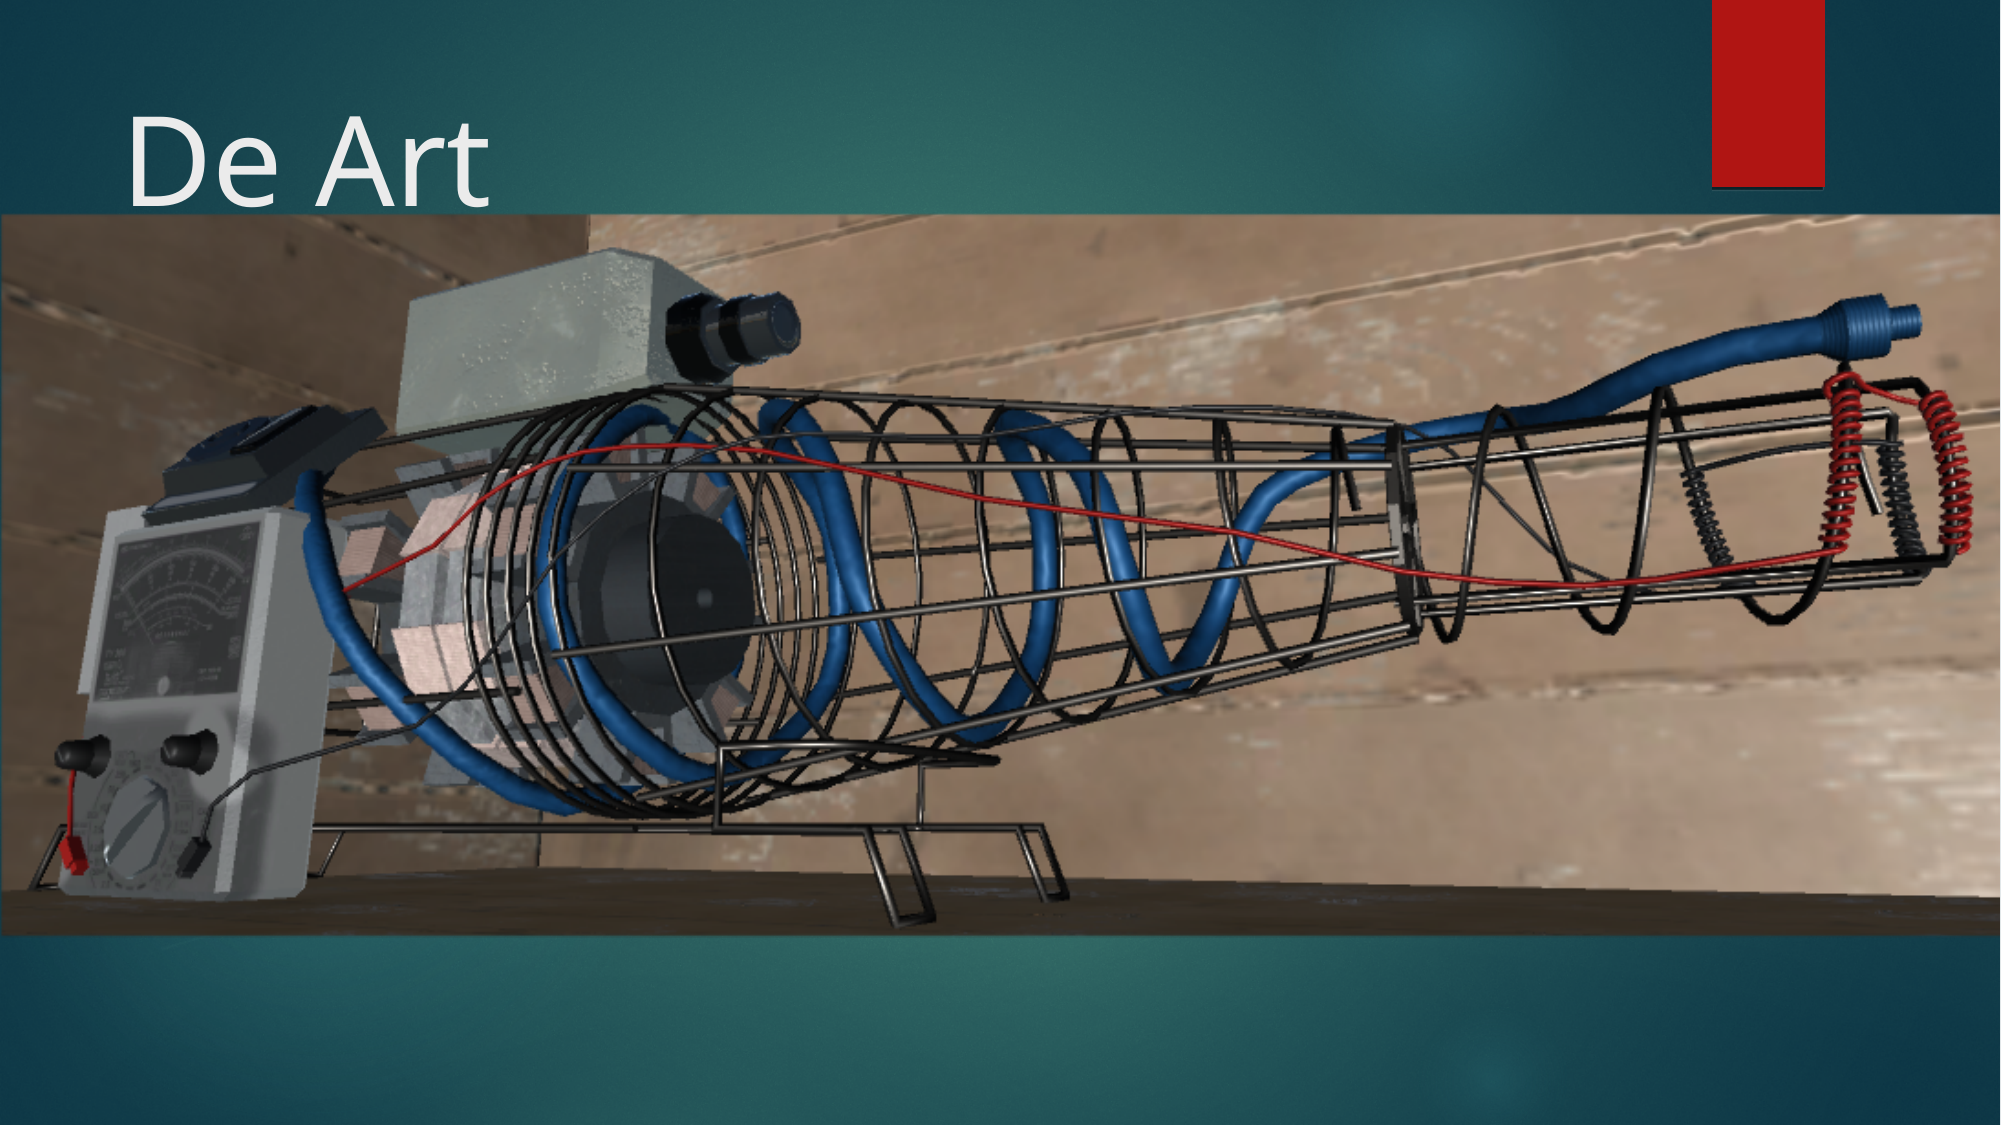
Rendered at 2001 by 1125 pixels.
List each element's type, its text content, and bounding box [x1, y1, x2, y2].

picture [0, 213, 2000, 938]
title De Art [106, 74, 1649, 213]
